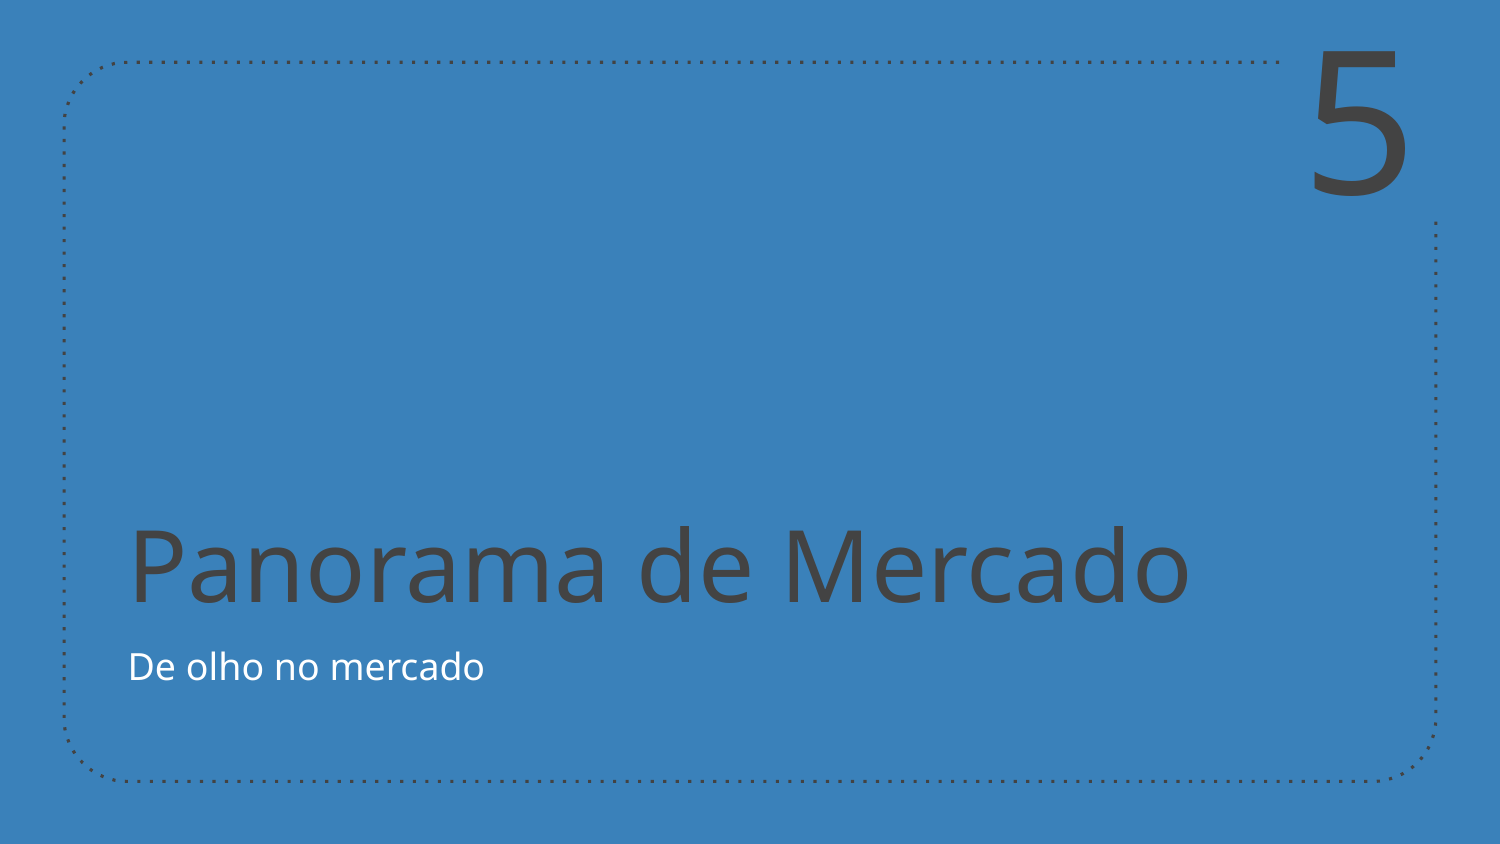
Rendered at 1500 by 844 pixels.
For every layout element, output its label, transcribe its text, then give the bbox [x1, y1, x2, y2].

title Panorama de Mercado [112, 447, 1388, 628]
subtitle De olho no mercado [112, 628, 1388, 758]
text_box 5 [1281, 0, 1439, 229]
